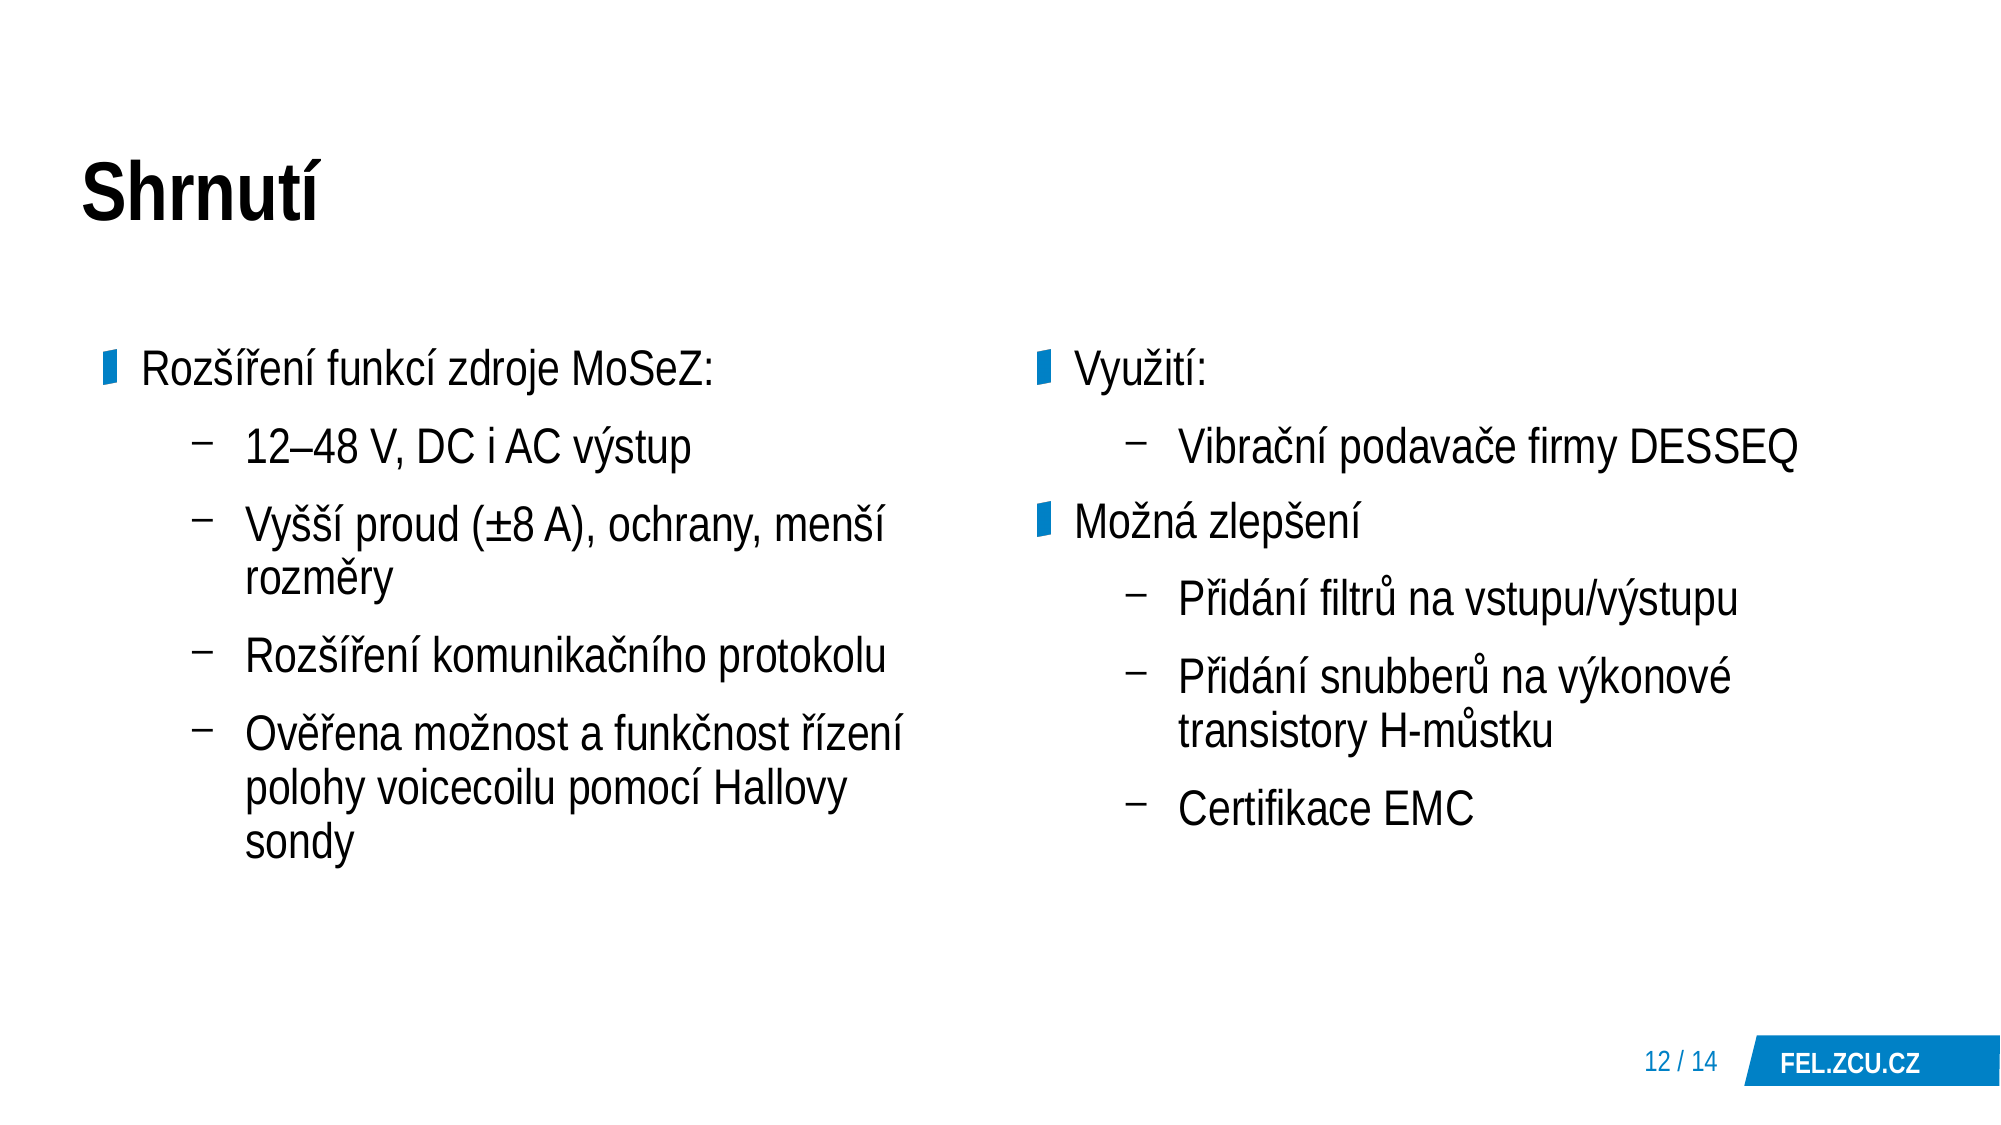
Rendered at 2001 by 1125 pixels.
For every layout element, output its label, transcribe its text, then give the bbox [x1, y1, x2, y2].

list Využití: Vibrační podavače firmy DESSEQ Možná zlepšení Přidání filtrů na vstupu/výstupu Přidání snubberů na výkonové transistory H-můstku Certifikace EMC [1022, 335, 1918, 1014]
title Shrnutí [81, 141, 1918, 239]
slide_number <number> / 14 [1412, 1035, 1733, 1086]
list Rozšíření funkcí zdroje MoSeZ: 12–48 V, DC i AC výstup Vyšší proud (±8 A), ochrany, menší rozměry Rozšíření komunikačního protokolu Ověřena možnost a funkčnost řízení polohy voicecoilu pomocí Hallovy sondy [88, 335, 984, 1014]
